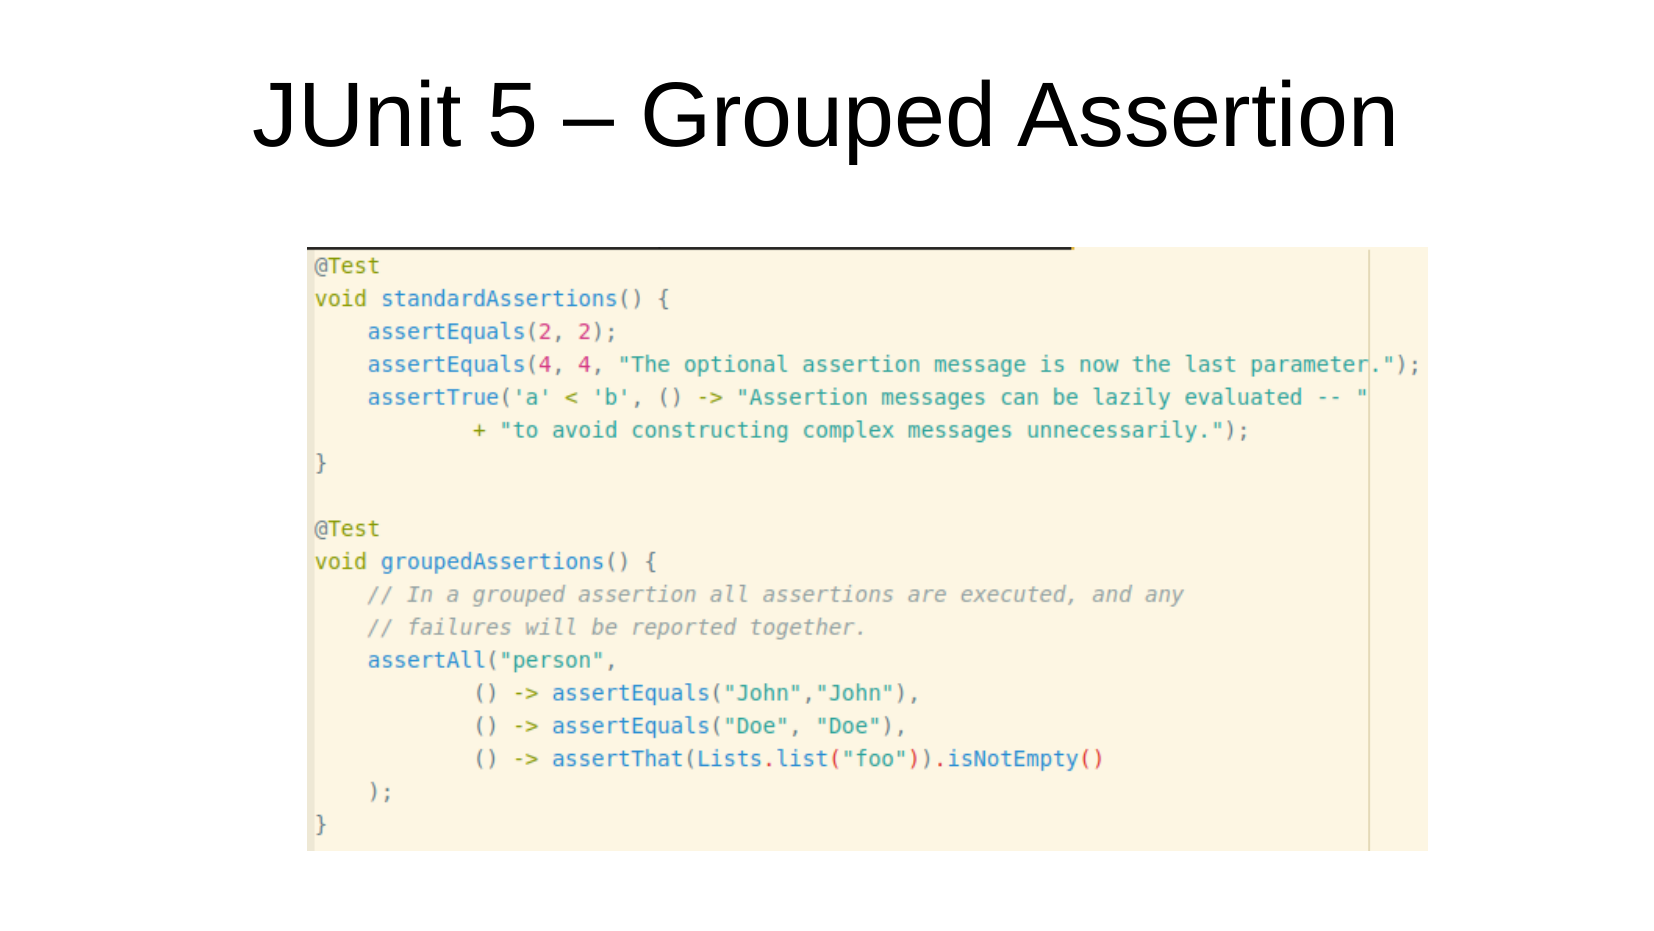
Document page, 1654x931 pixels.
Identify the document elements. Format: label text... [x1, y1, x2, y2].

title JUnit 5 – Grouped Assertion [82, 37, 1571, 193]
picture [307, 247, 1428, 851]
